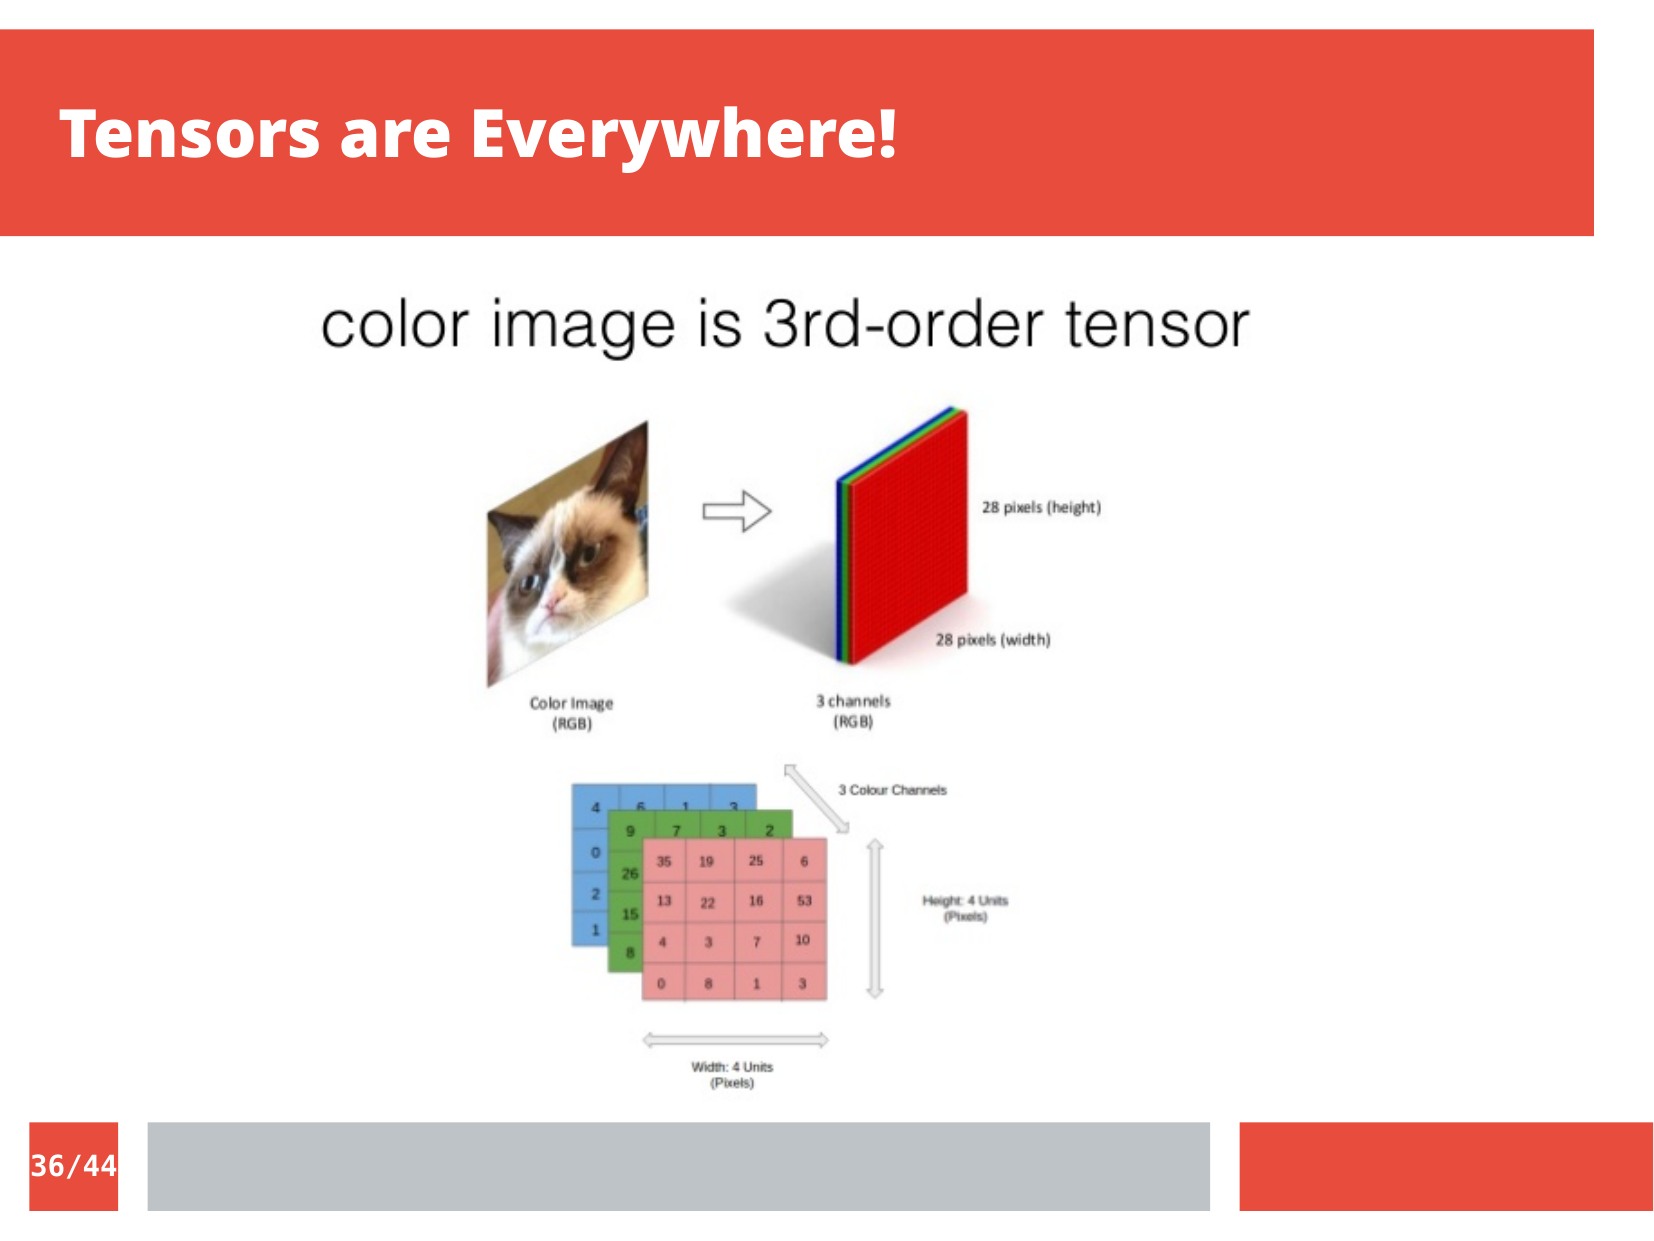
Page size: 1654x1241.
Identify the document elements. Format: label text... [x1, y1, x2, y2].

title Tensors are Everywhere! [58, 90, 1594, 178]
picture [210, 247, 1363, 1114]
